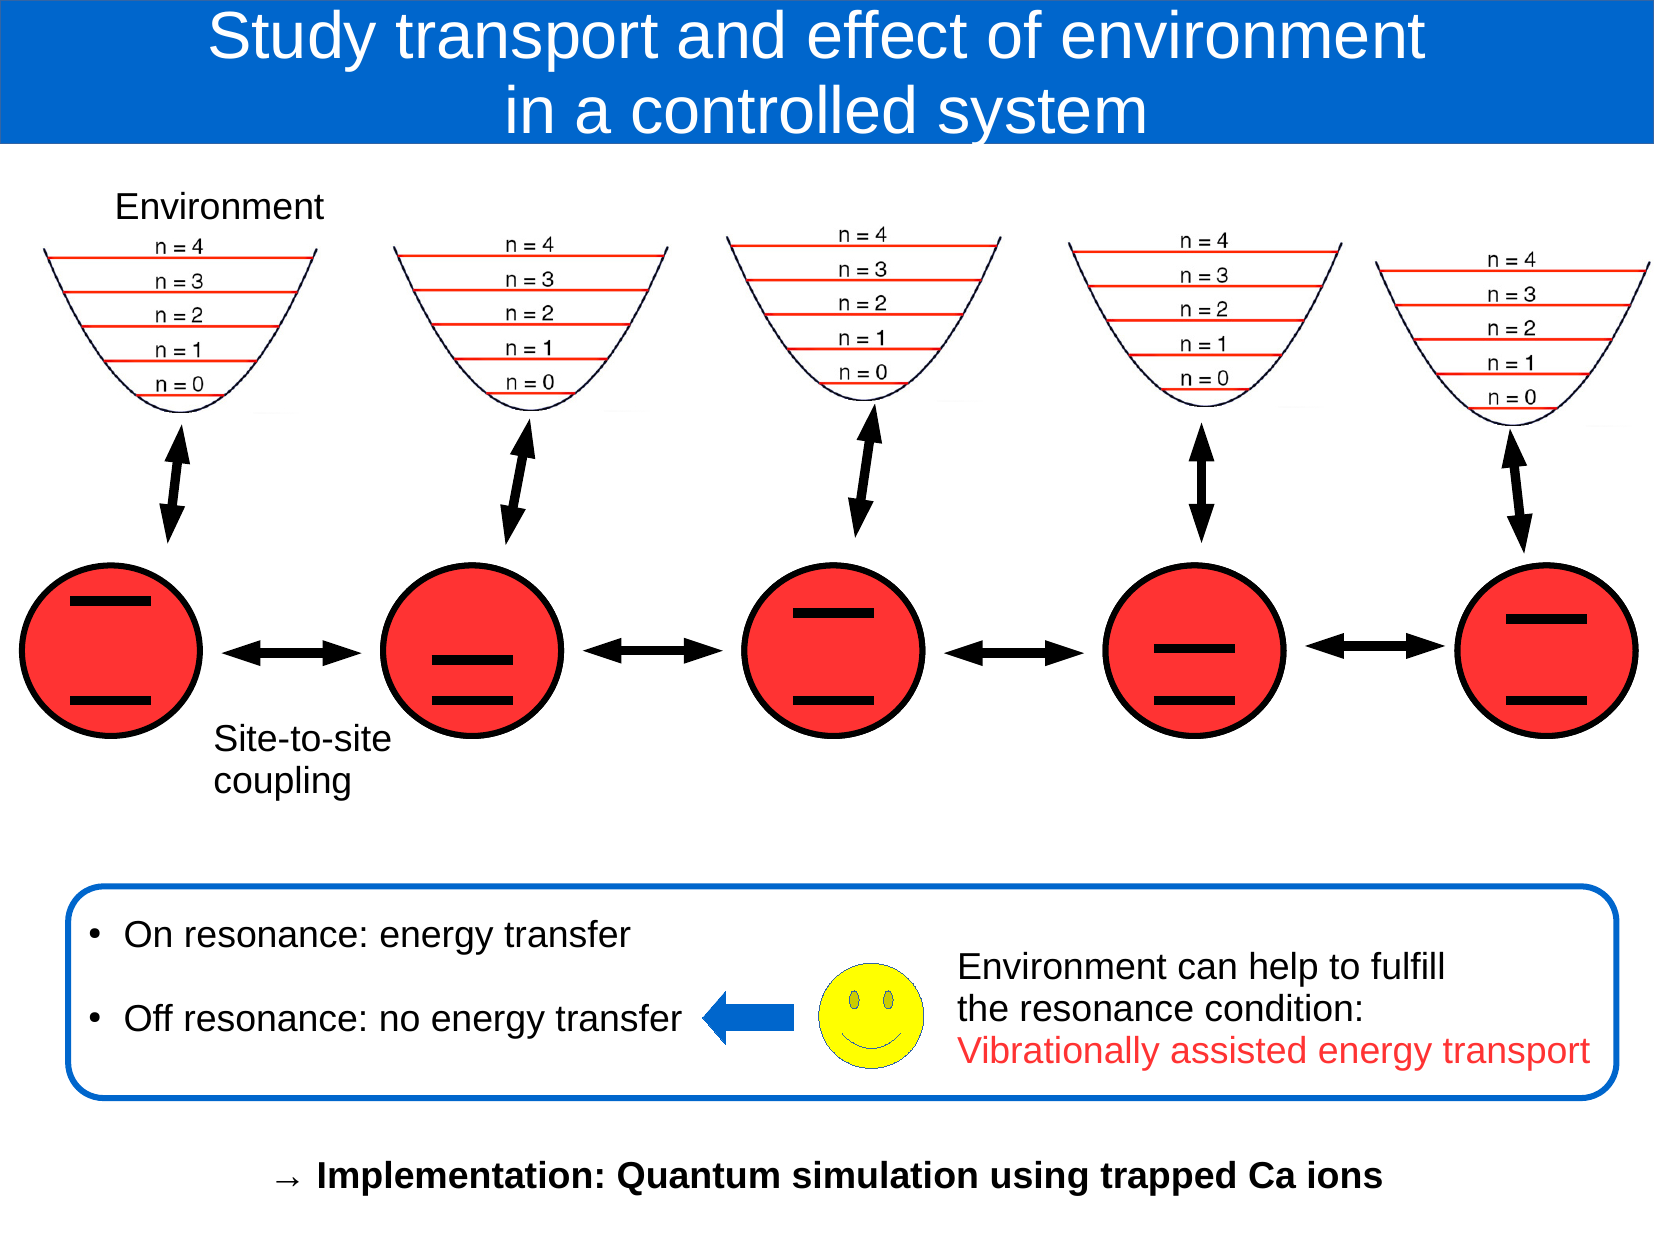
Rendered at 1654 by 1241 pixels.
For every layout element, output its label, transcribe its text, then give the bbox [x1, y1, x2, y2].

text_box Environment [99, 178, 340, 236]
picture [1065, 231, 1346, 411]
text_box Site-to-site coupling [198, 710, 408, 810]
text_box On resonance: energy transfer Off resonance: no energy transfer [73, 906, 698, 1090]
picture [723, 225, 1005, 404]
text_box [744, 565, 923, 736]
text_box [1105, 565, 1284, 736]
picture [40, 237, 321, 416]
picture [390, 235, 672, 414]
text_box Environment can help to fulfill the resonance condition: Vibrationally assisted energy transport [942, 937, 1606, 1079]
text_box → Implementation: Quantum simulation using trapped Ca ions [253, 1146, 1400, 1204]
text_box [68, 886, 1617, 1099]
text_box [1457, 565, 1636, 736]
title Study transport and effect of environment in a controlled system [0, 0, 1654, 148]
text_box [21, 565, 200, 736]
text_box [383, 565, 562, 736]
picture [1372, 250, 1654, 429]
